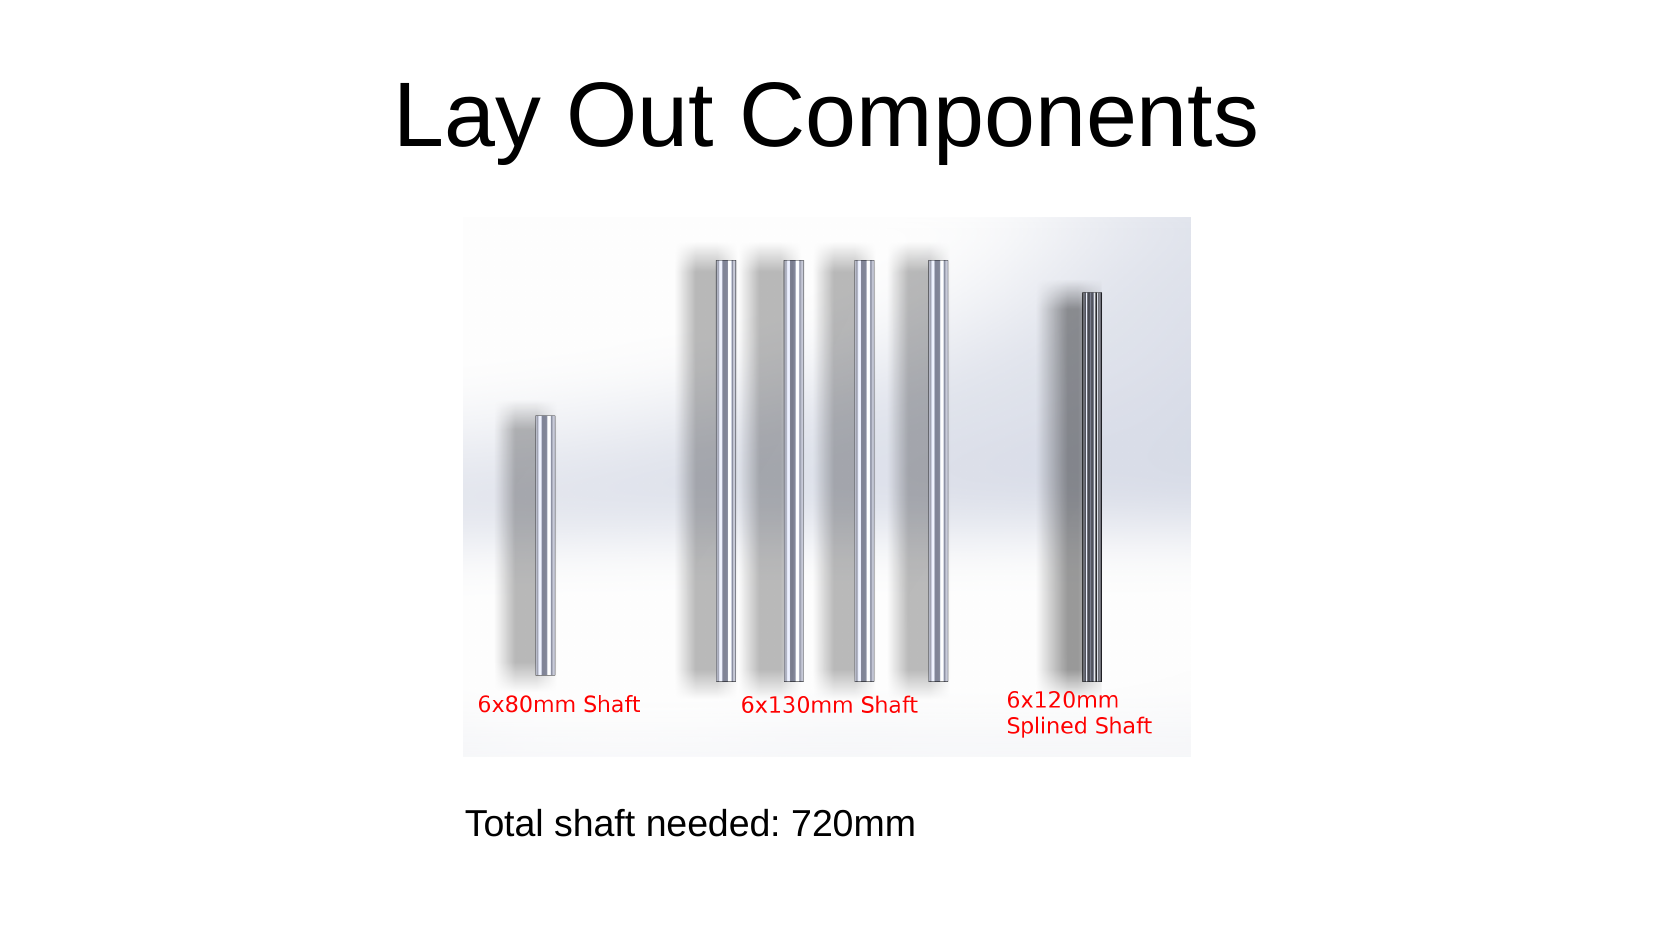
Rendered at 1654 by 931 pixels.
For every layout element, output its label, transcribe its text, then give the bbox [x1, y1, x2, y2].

title Lay Out Components [82, 37, 1571, 193]
picture [463, 217, 1191, 758]
text_box Total shaft needed: 720mm [450, 795, 1156, 852]
